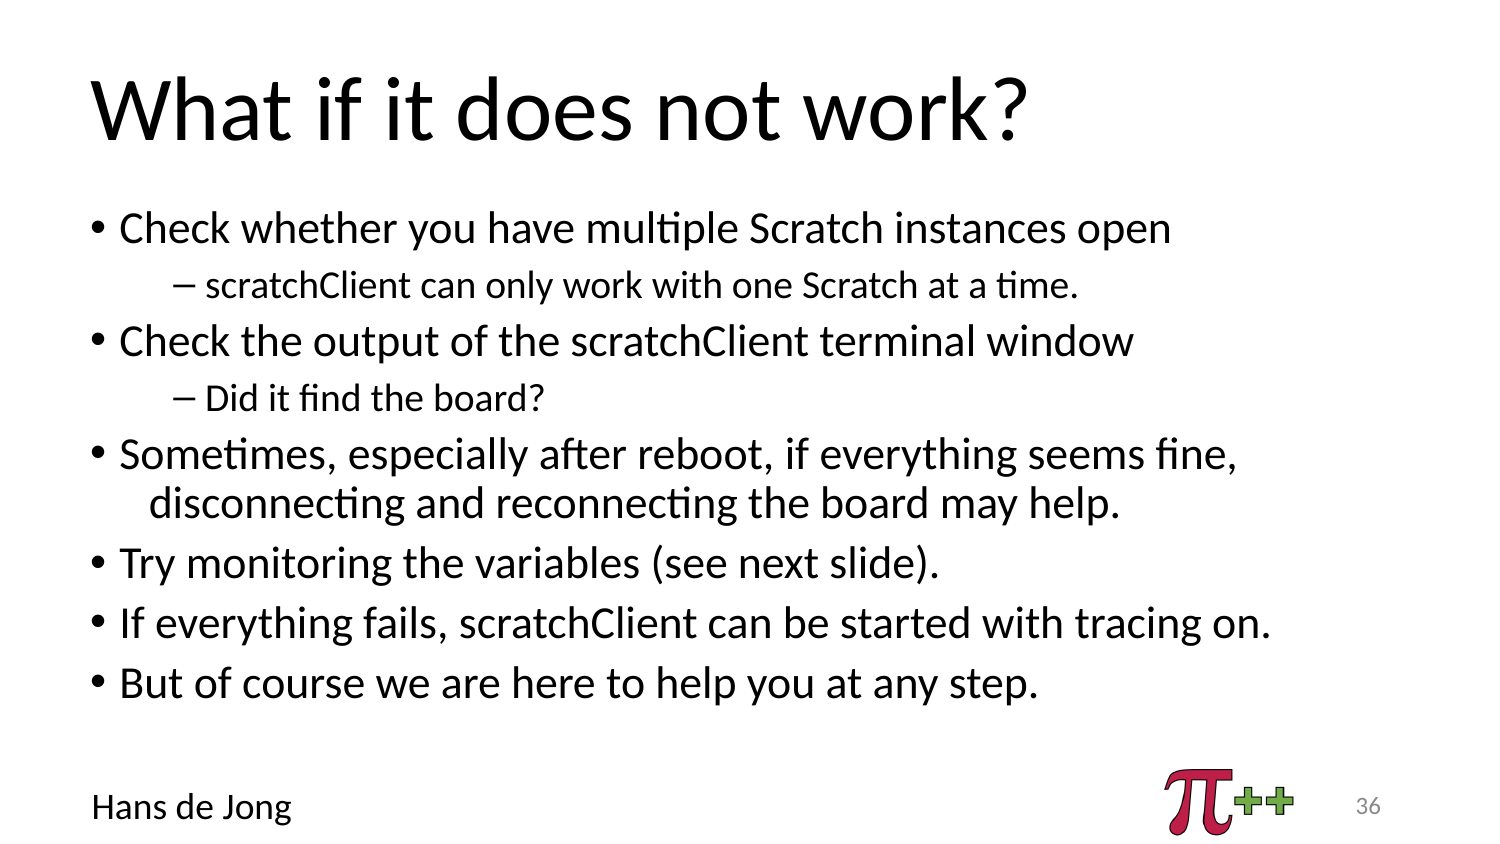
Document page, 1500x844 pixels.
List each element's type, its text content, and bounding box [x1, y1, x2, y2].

text_box 36 [1340, 782, 1426, 827]
list Check whether you have multiple Scratch instances open scratchClient can only work with one Scratch at a time. Check the output of the scratchClient terminal window Did it find the board? Sometimes, especially after reboot, if everything seems fine, disconnecting and reconnecting the board may help. Try monitoring the variables (see next slide). If everything fails, scratchClient can be started with tracing on. But of course we are here to help you at any step. [75, 196, 1426, 754]
title What if it does not work? [75, 33, 1426, 175]
